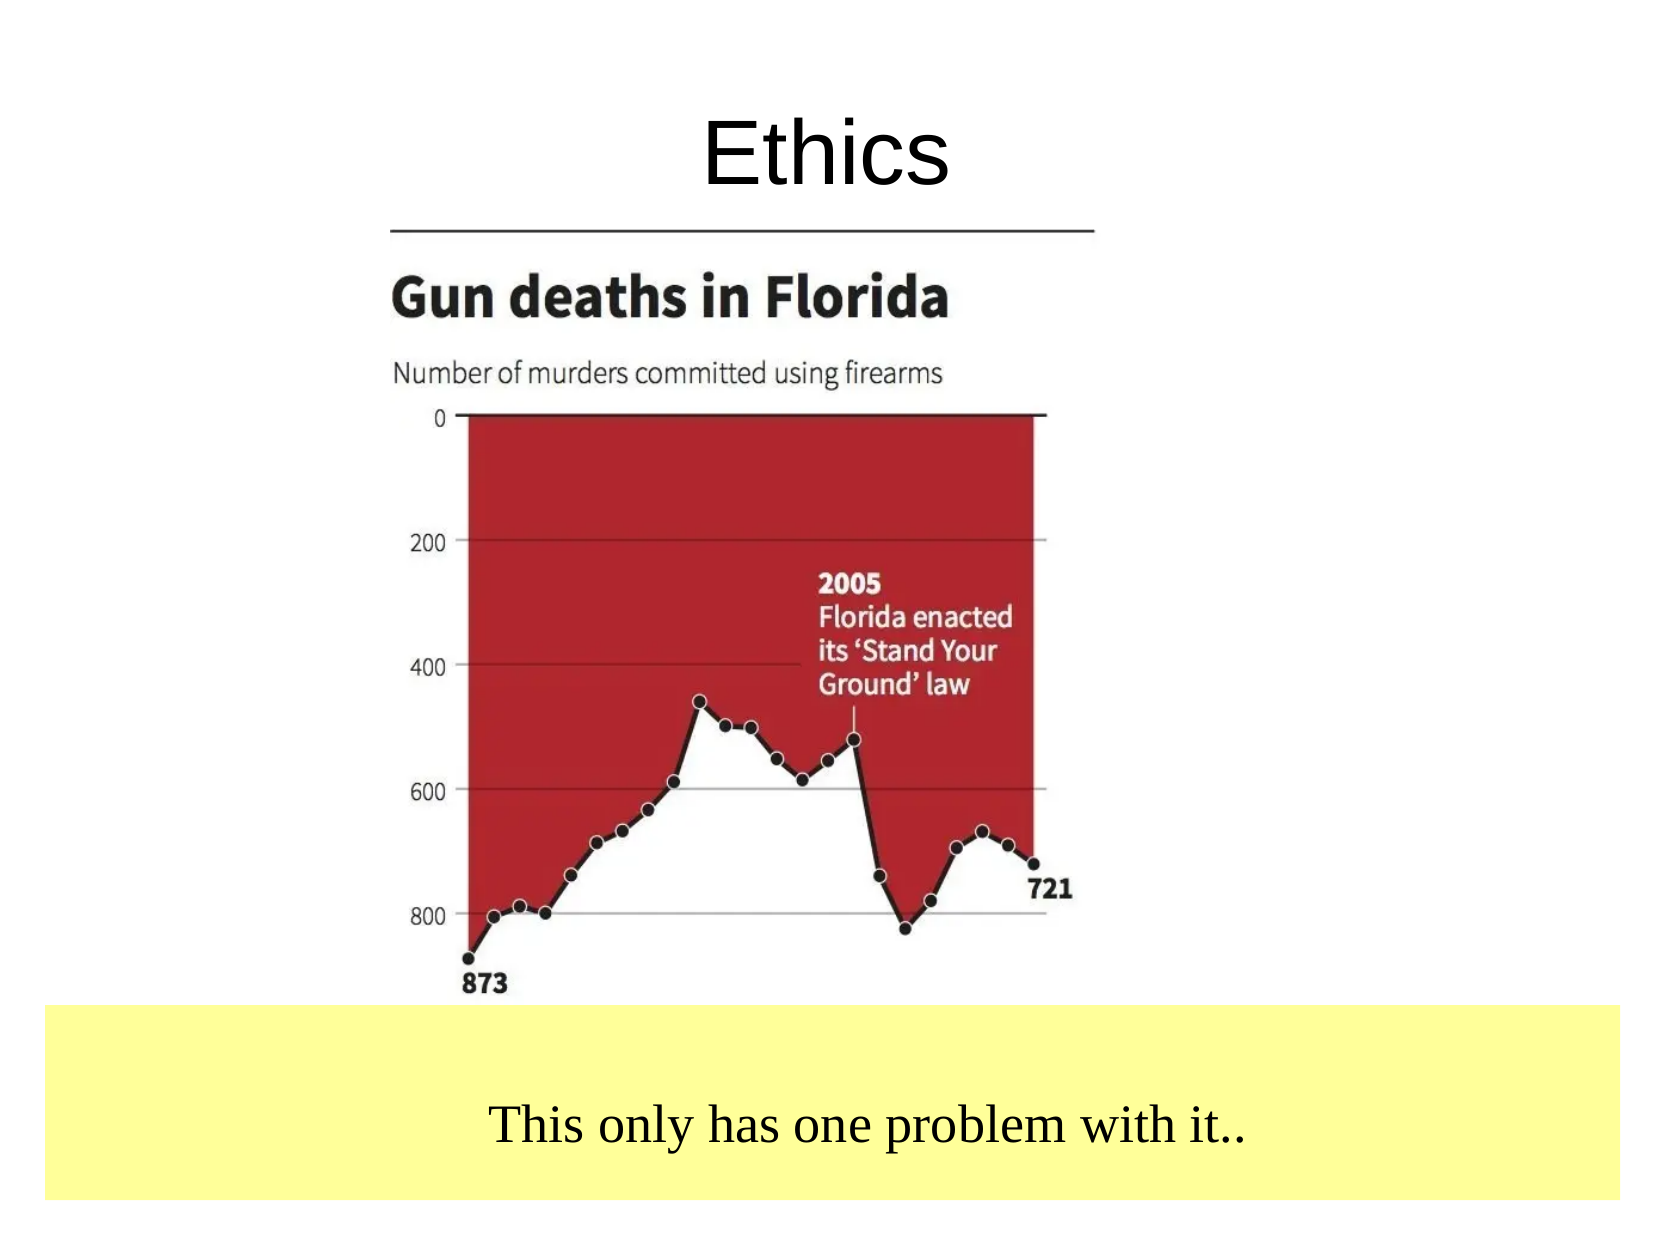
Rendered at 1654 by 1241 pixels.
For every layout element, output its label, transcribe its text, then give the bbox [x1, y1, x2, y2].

list This only has one problem with it.. [45, 1005, 1621, 1201]
title Ethics [82, 49, 1571, 257]
picture [390, 229, 1111, 1005]
